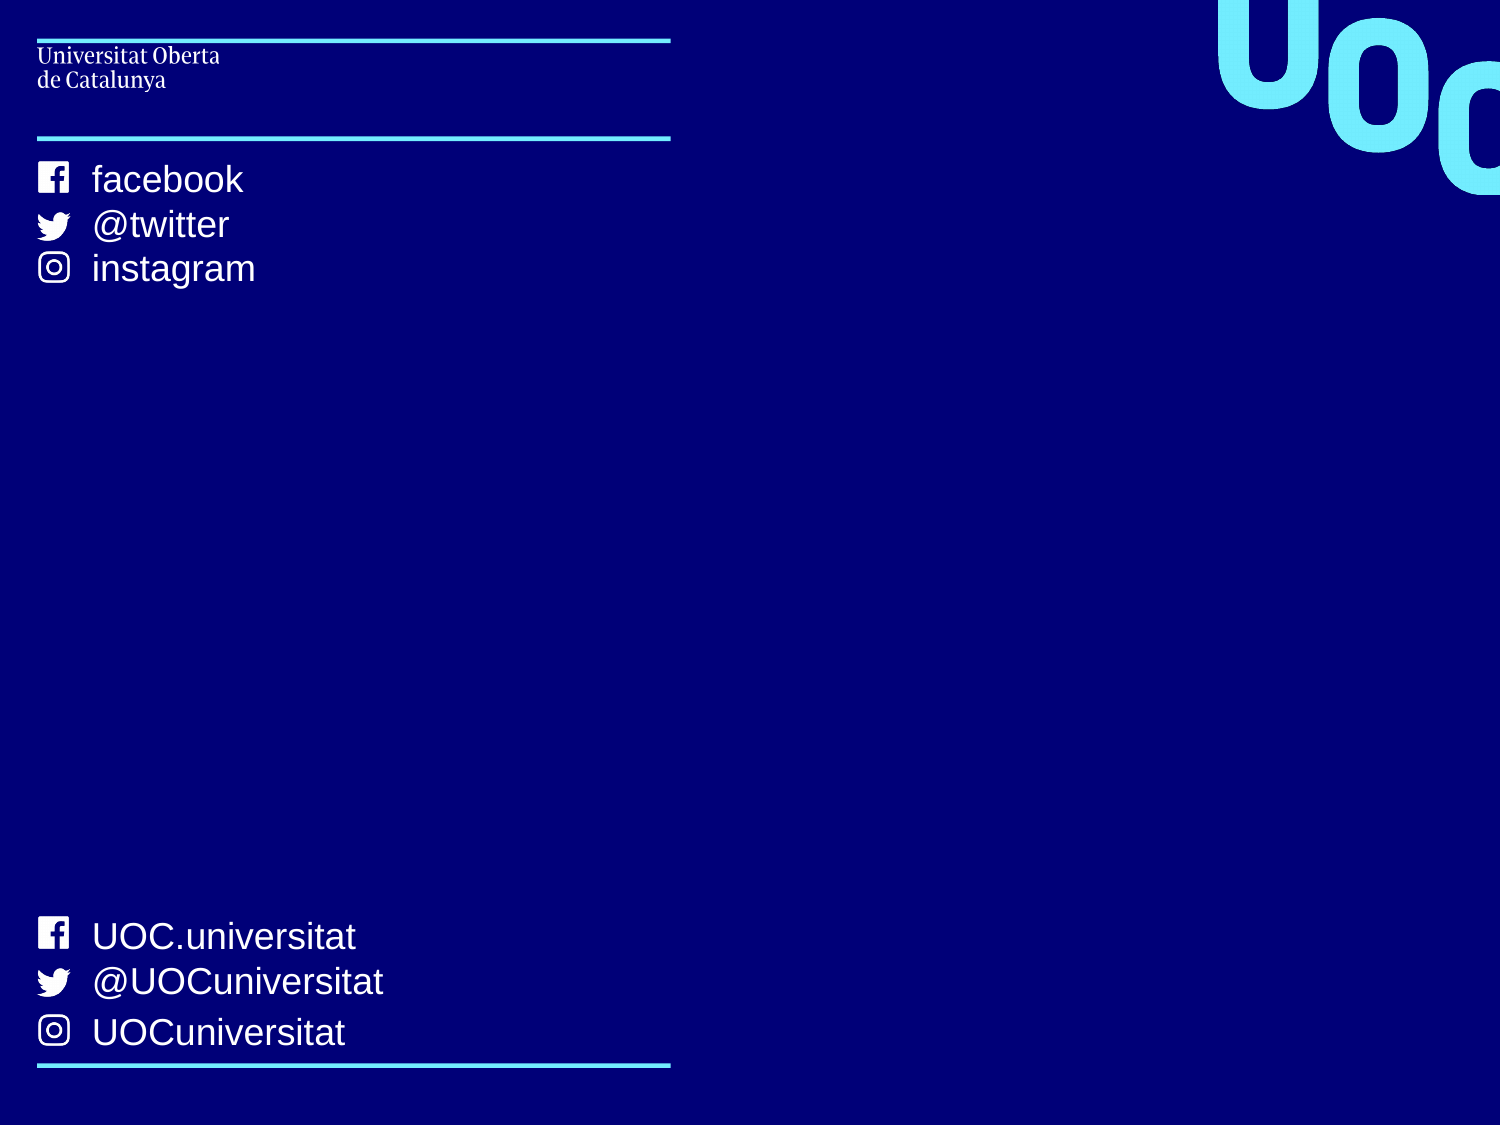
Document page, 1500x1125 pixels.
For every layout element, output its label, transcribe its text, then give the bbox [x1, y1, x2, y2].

picture [38, 1014, 70, 1046]
text_box instagram [76, 236, 579, 298]
picture [1218, 0, 1500, 195]
text_box facebook [76, 143, 579, 191]
text_box @twitter [76, 191, 579, 236]
text_box facebook [208, 174, 219, 190]
text_box facebook [168, 174, 178, 190]
picture [38, 251, 70, 283]
picture [38, 916, 69, 949]
picture [36, 212, 71, 241]
picture [38, 161, 69, 193]
picture [36, 968, 71, 997]
picture [37, 46, 176, 92]
text_box facebook [188, 174, 199, 190]
